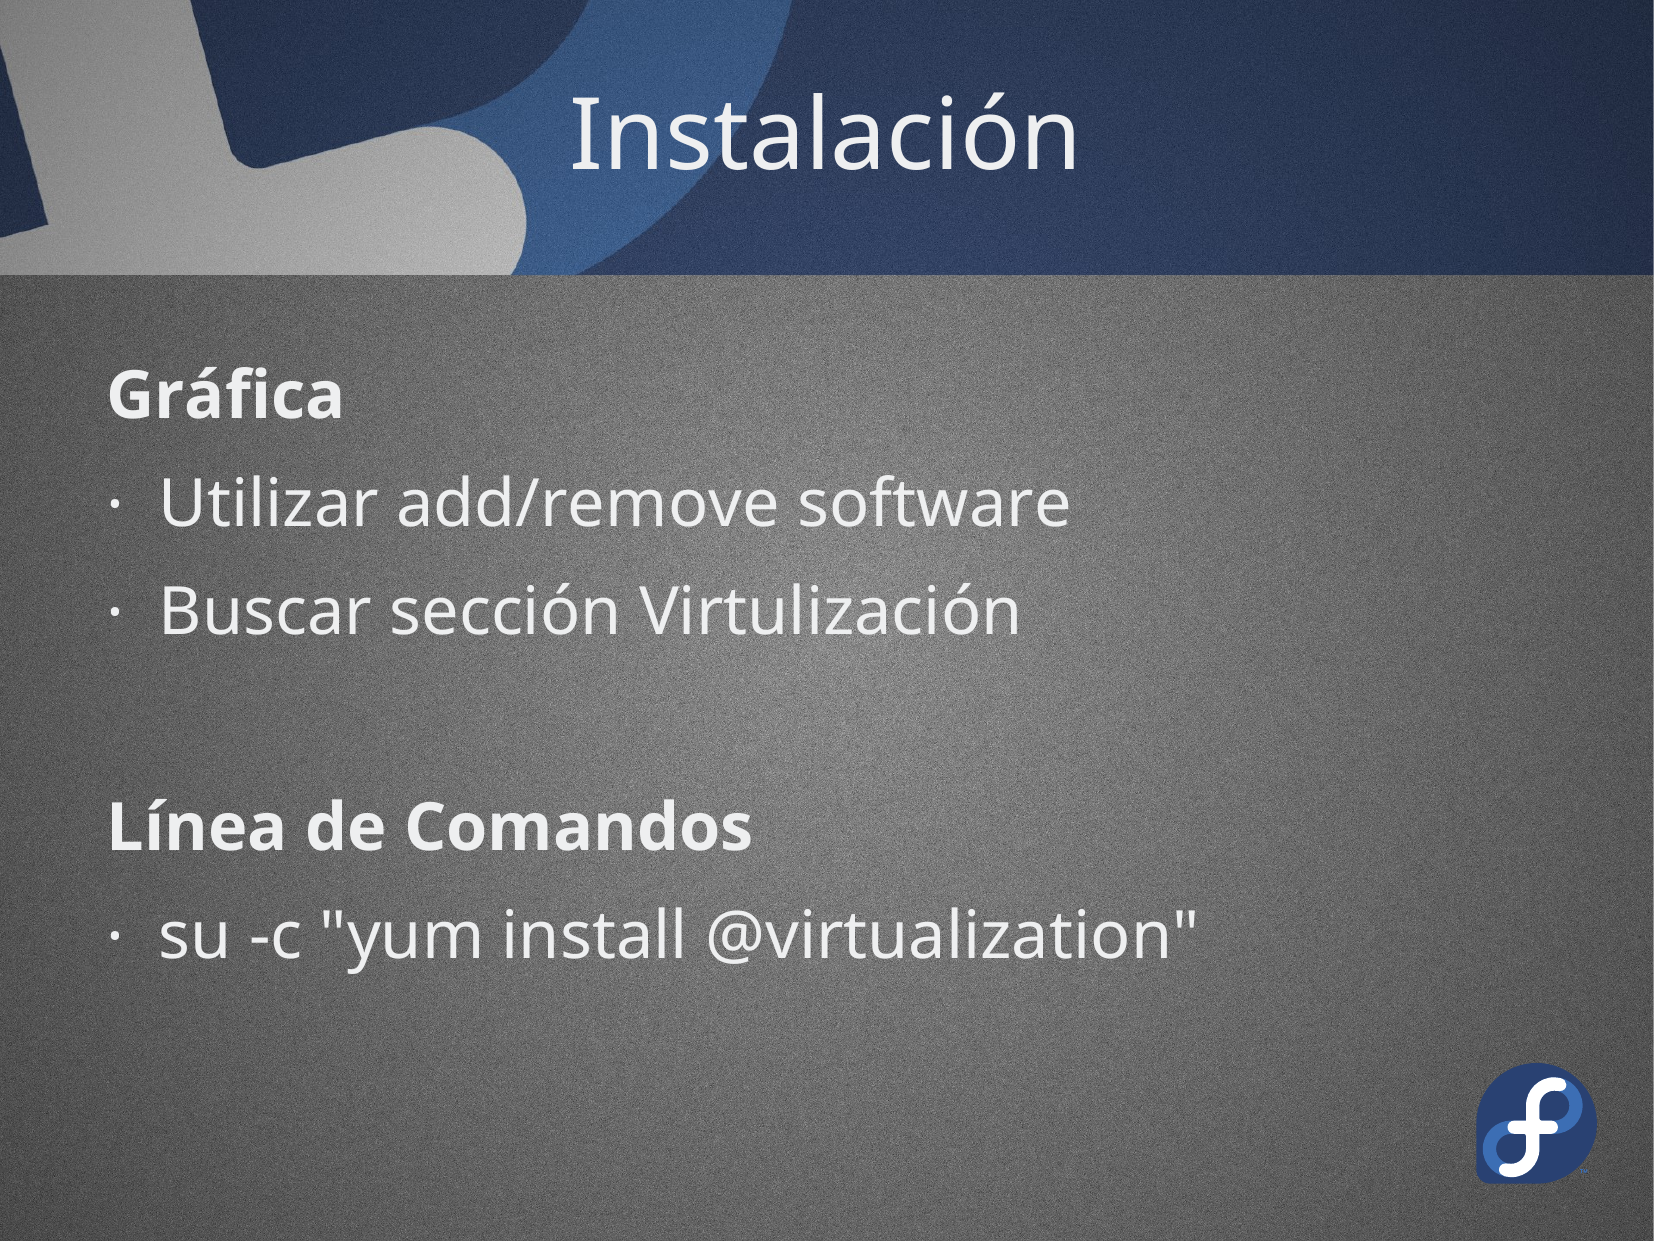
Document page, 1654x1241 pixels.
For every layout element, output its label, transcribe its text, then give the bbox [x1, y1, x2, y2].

picture [0, 0, 1654, 1241]
text_box Gráfica Utilizar add/remove software Buscar sección Virtulización Línea de Comandos su -c "yum install @virtualization" [88, 354, 1565, 1064]
text_box Instalación [88, 29, 1565, 237]
